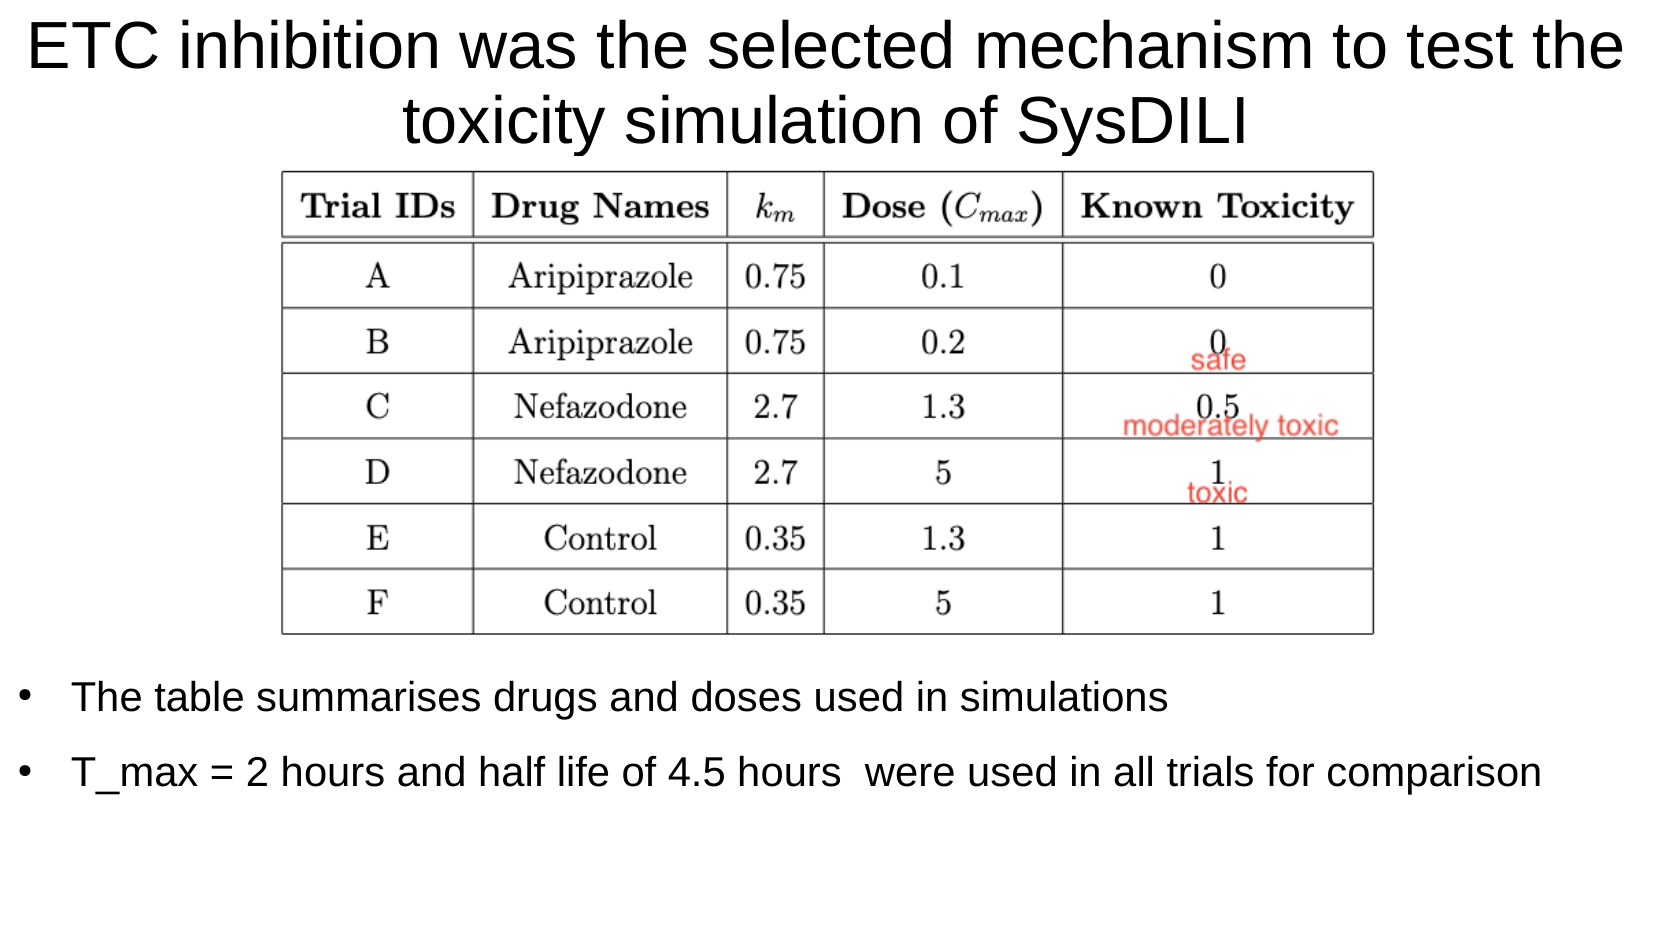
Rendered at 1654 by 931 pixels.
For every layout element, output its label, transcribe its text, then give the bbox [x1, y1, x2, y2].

list The table summarises drugs and doses used in simulations T_max = 2 hours and half life of 4.5 hours were used in all trials for comparison [0, 673, 1654, 880]
title ETC inhibition was the selected mechanism to test the toxicity simulation of SysDILI [0, 5, 1654, 160]
picture [265, 156, 1388, 650]
